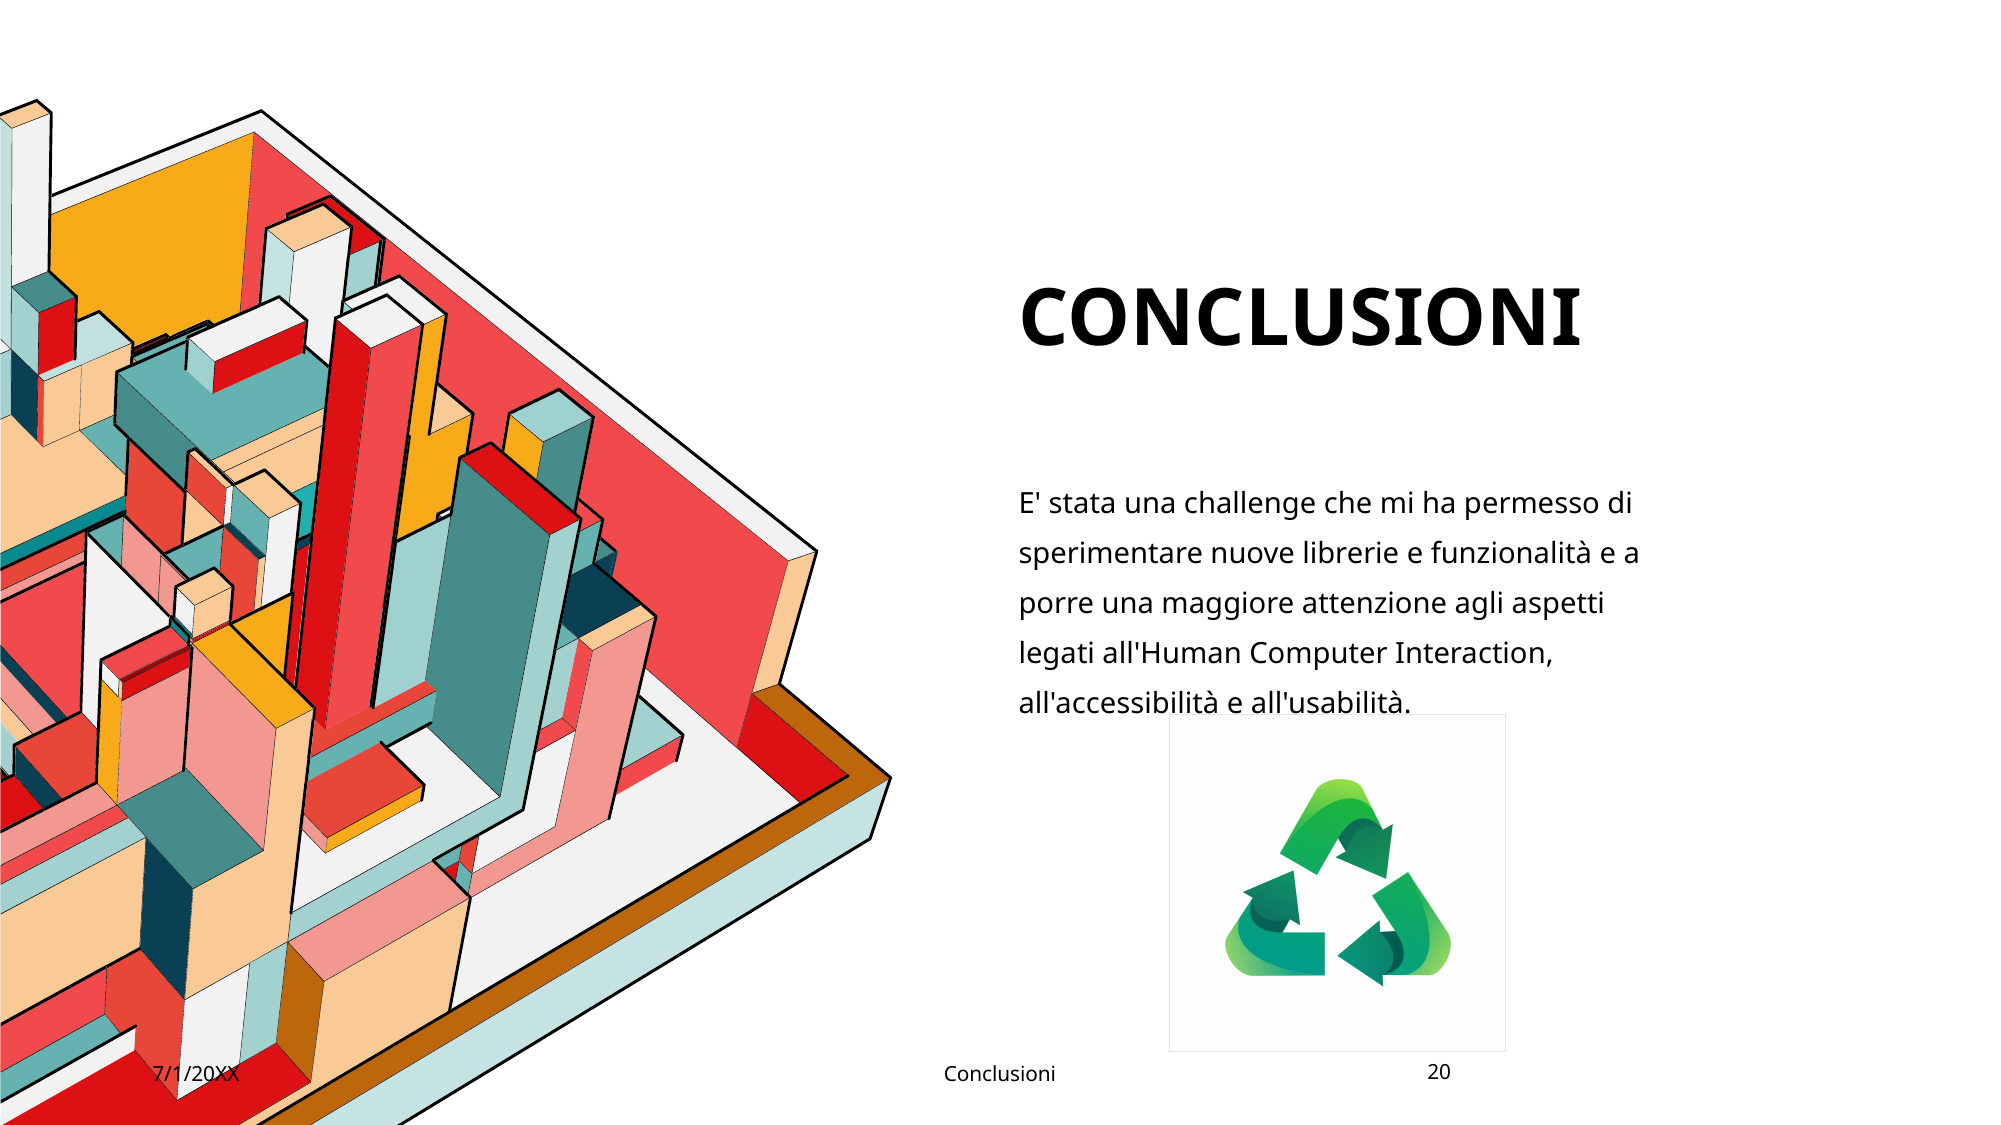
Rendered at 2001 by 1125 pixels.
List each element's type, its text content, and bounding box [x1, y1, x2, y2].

list E' stata una challenge che mi ha permesso di sperimentare nuove librerie e funzionalità e a porre una maggiore attenzione agli aspetti legati all'Human Computer Interaction, all'accessibilità e all'usabilità. [1003, 461, 1679, 919]
text_box [1412, 1042, 1863, 1103]
text_box 7/1/20XX [137, 1042, 588, 1103]
text_box Conclusioni [662, 1042, 1338, 1103]
picture [1169, 714, 1506, 1052]
title Conclusioni [1003, 211, 1904, 429]
